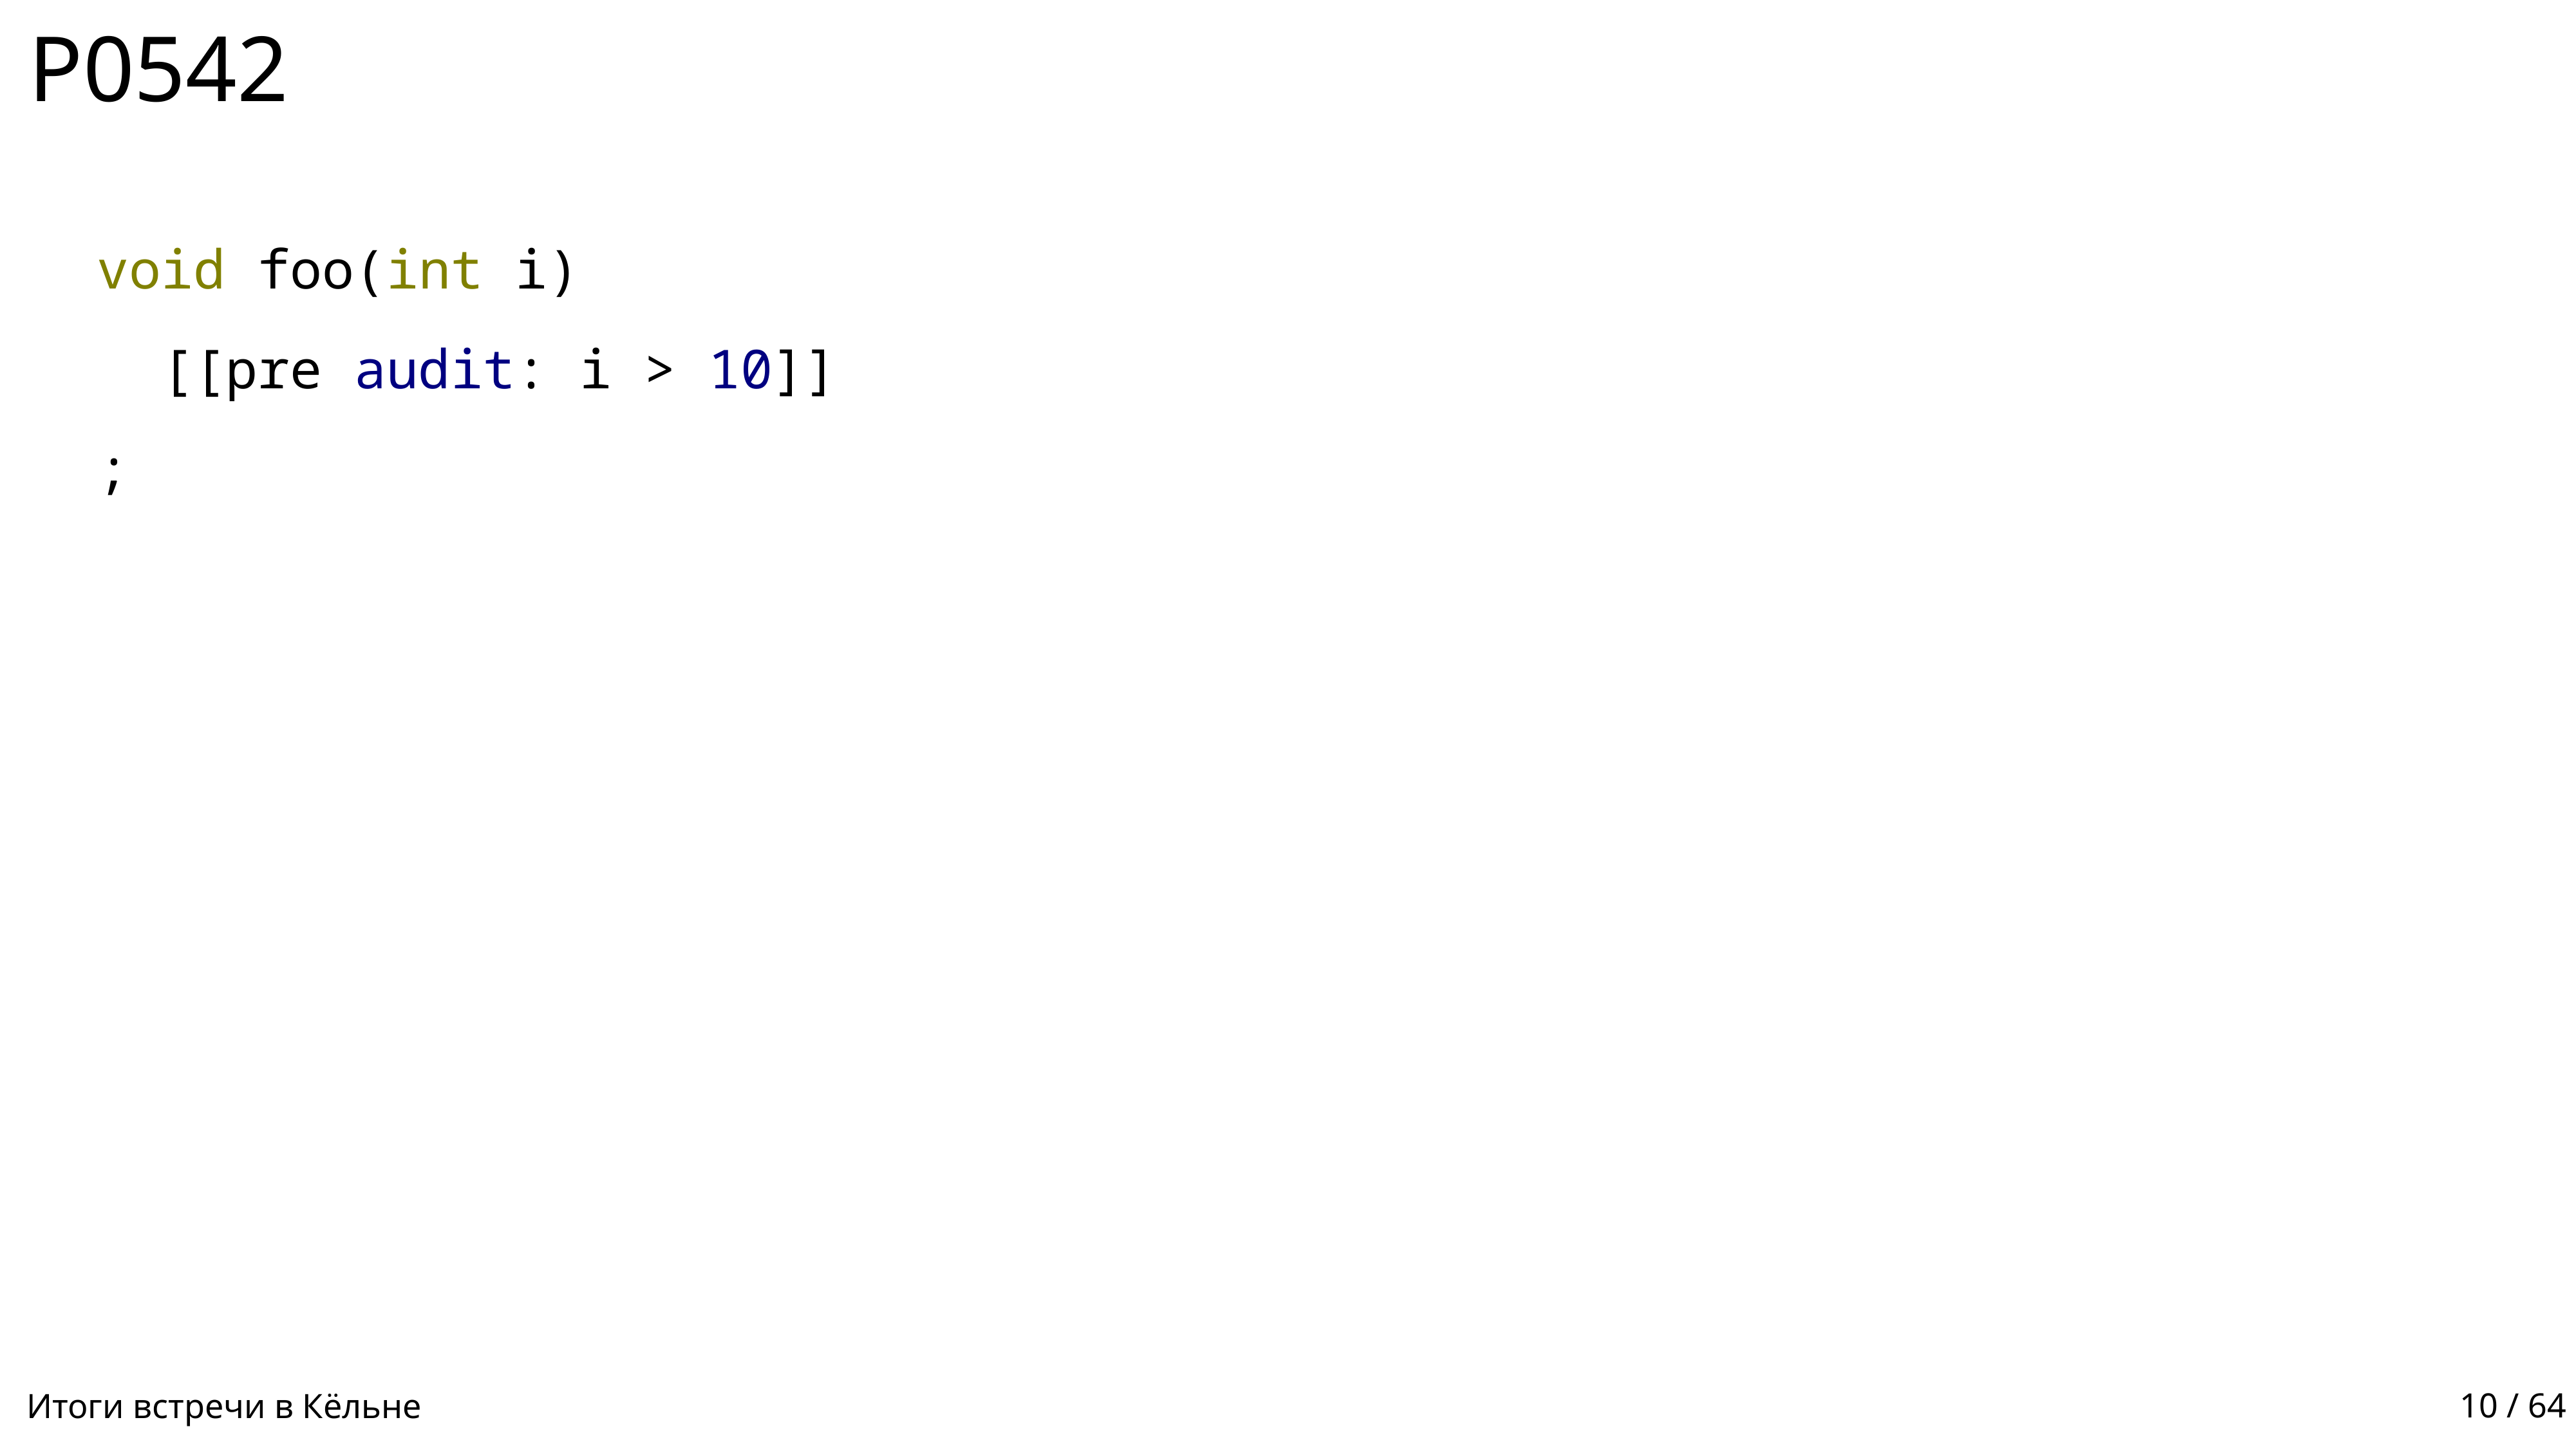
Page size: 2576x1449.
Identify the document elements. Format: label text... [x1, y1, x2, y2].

list Итоги встречи в Кёльне [17, 1376, 1114, 1431]
list <number> / 64 [1479, 1376, 2576, 1431]
list void foo(int i) [[pre audit: i > 10]] ; [87, 214, 2550, 1382]
title P0542 [19, 19, 2550, 155]
